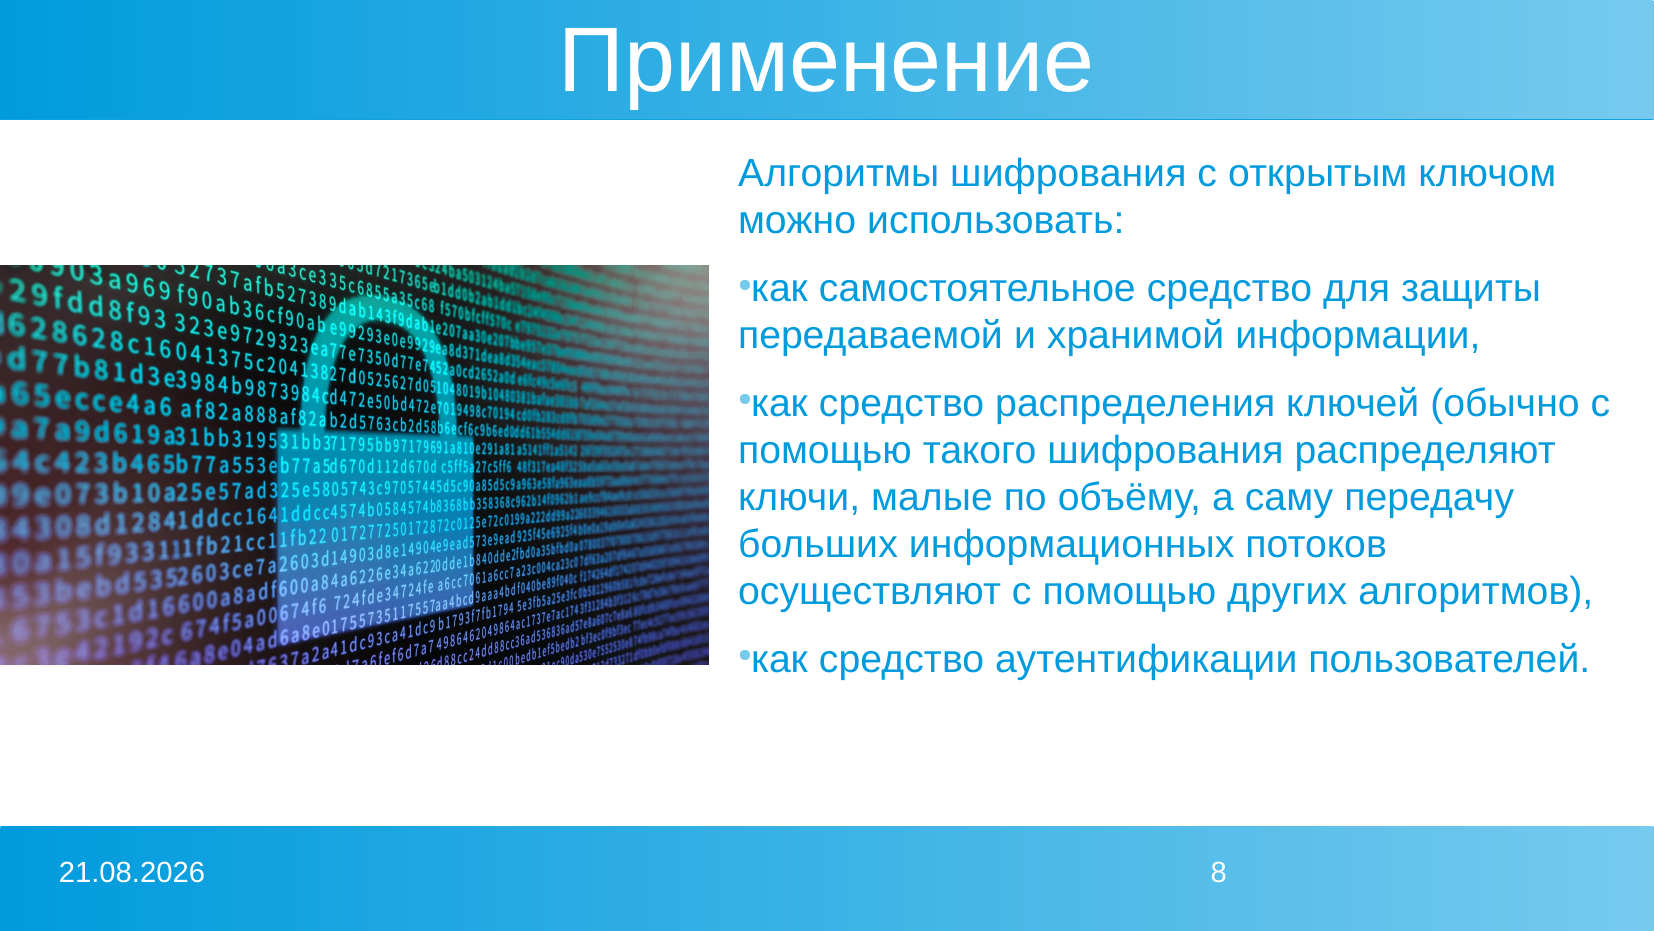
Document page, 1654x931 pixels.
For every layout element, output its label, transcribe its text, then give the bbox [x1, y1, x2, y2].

text_box 27.11.2025 [59, 856, 443, 916]
list Алгоритмы шифрования с открытым ключом можно использовать: как самостоятельное средство для защиты передаваемой и хранимой информации, как средство распределения ключей (обычно с помощью такого шифрования распределяют ключи, малые по объёму, а саму передачу больших информационных потоков осуществляют с помощью других алгоритмов), как средство аутентификации пользователей. [738, 147, 1625, 739]
title Применение [59, 0, 1595, 111]
picture [0, 265, 709, 665]
text_box [1210, 856, 1595, 916]
